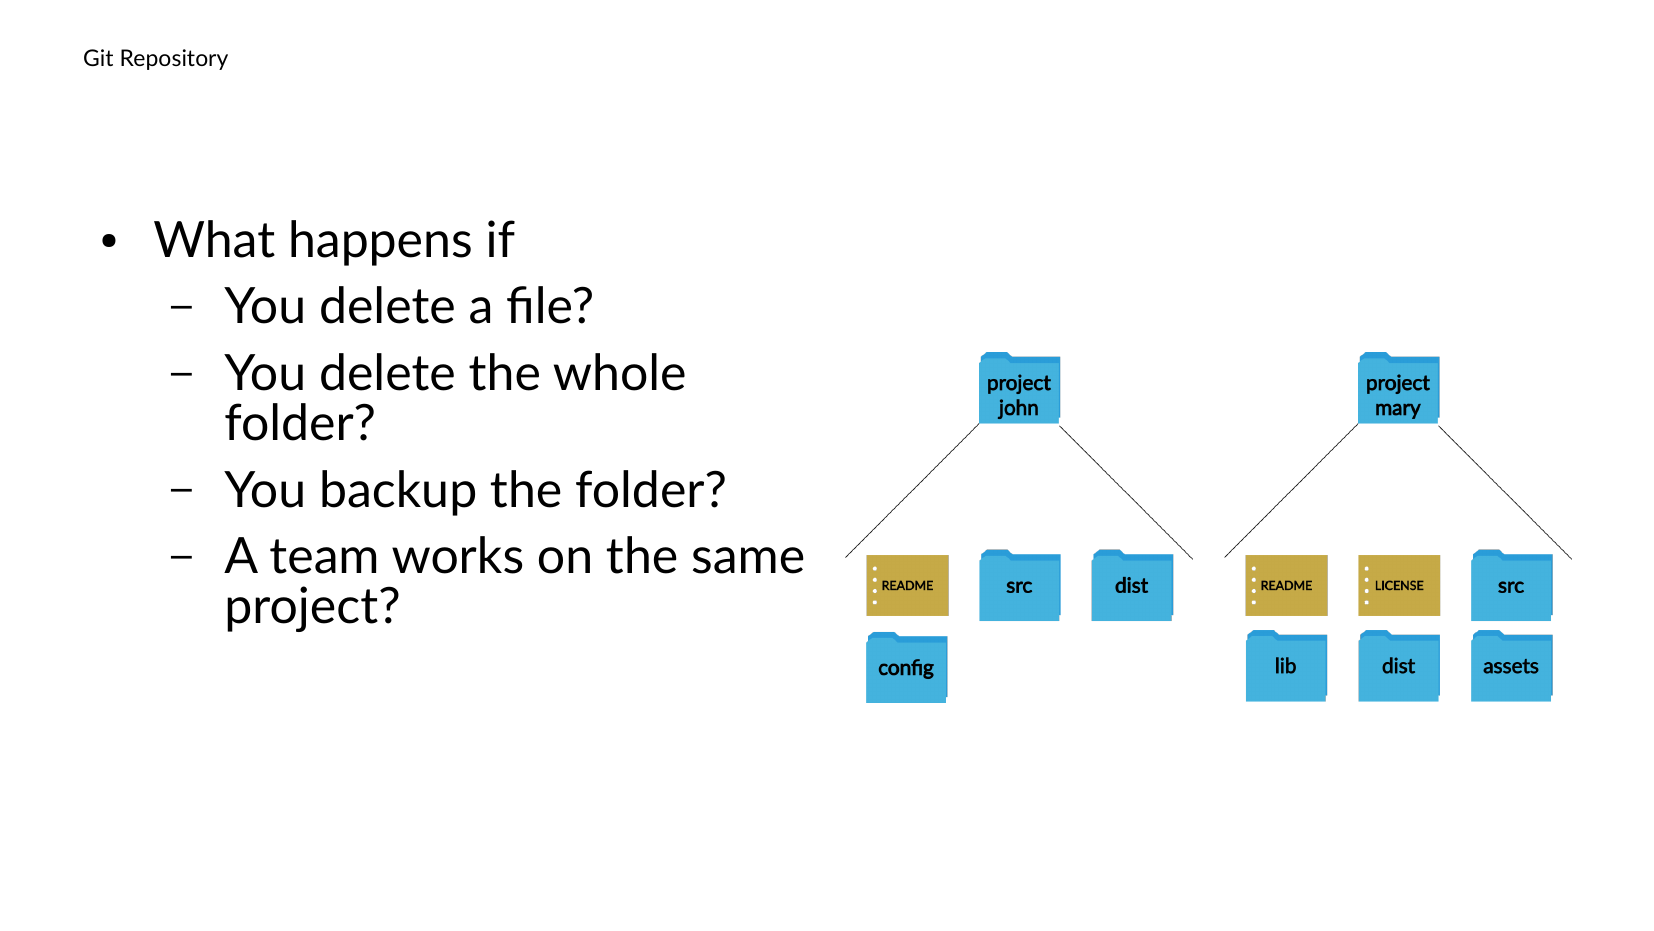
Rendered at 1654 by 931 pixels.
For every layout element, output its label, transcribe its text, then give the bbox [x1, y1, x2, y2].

list What happens if You delete a file? You delete the whole folder? You backup the folder? A team works on the same project? [82, 217, 809, 839]
picture [845, 216, 1572, 839]
title Git Repository [83, 0, 1571, 119]
